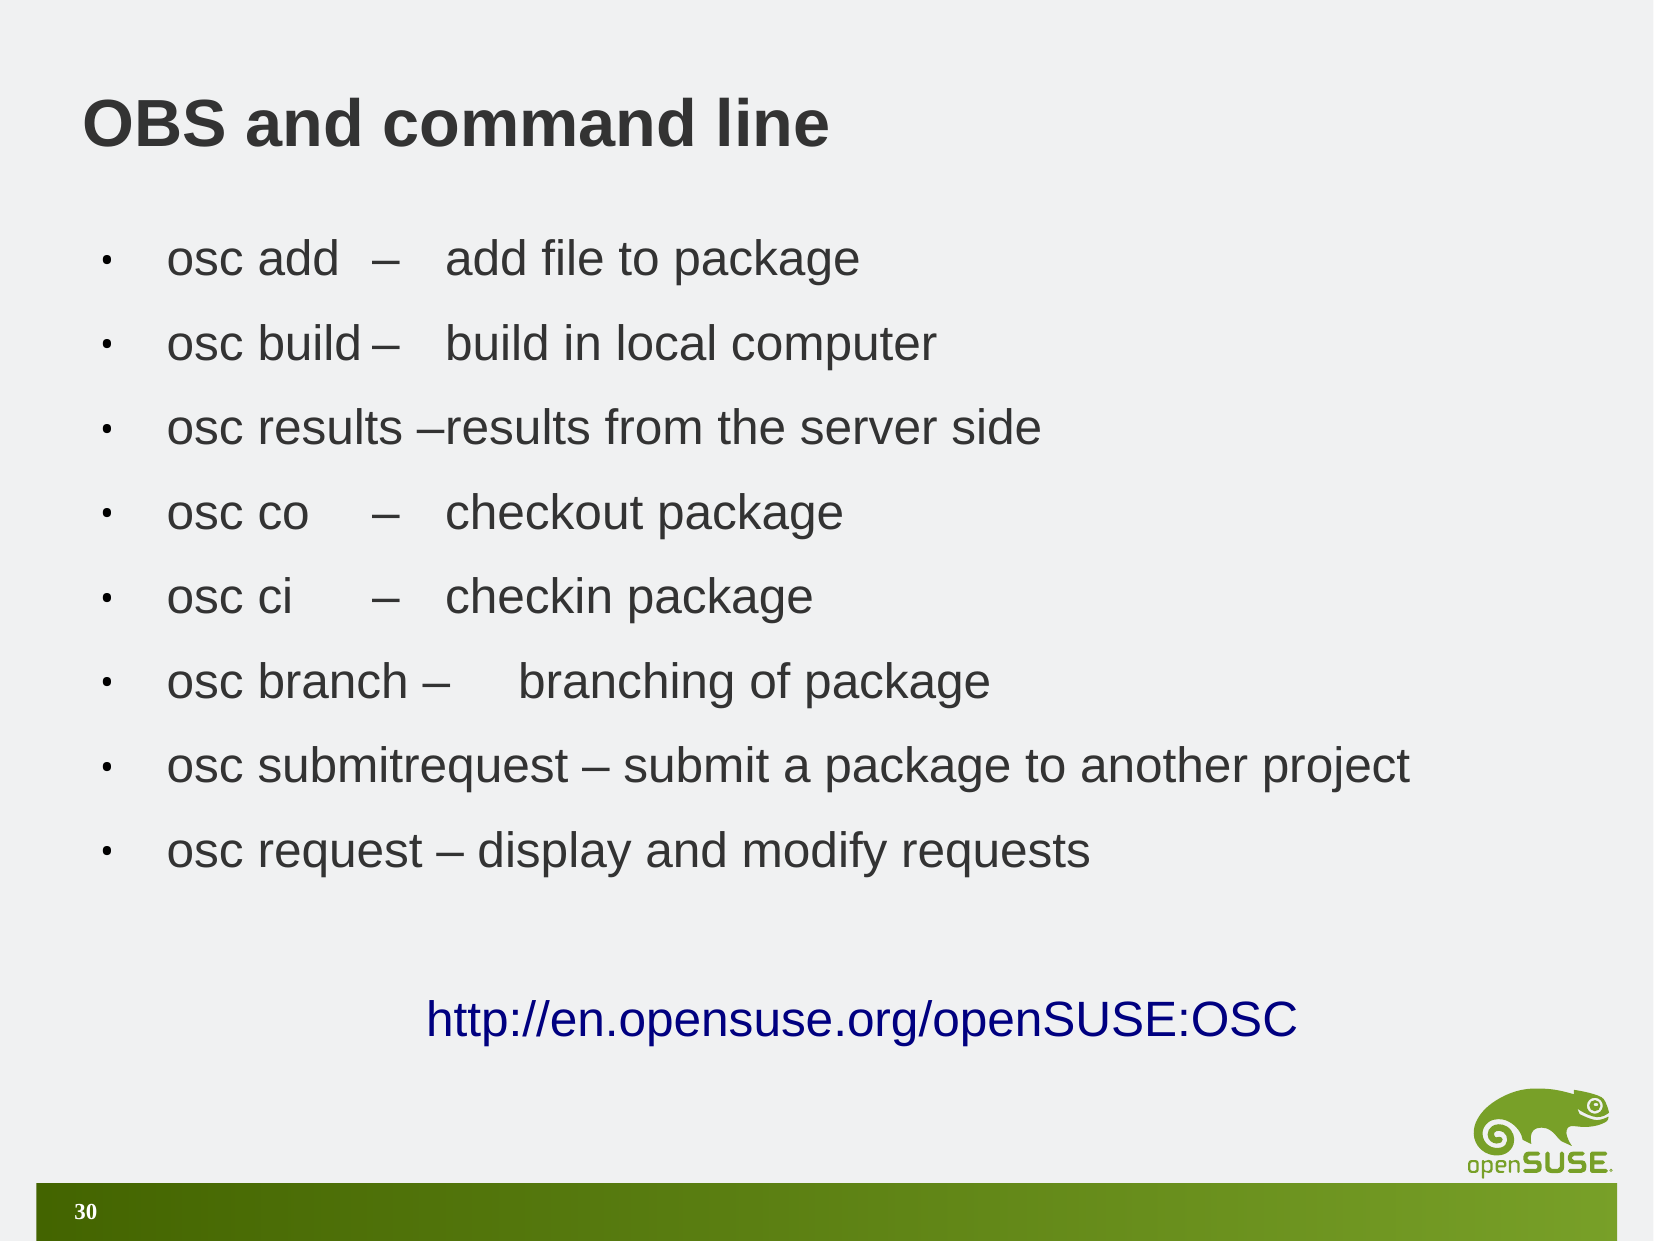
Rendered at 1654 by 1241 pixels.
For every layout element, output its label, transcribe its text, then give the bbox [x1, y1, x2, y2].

picture [0, 0, 1654, 1241]
list osc add – add file to package osc build – build in local computer osc results – results from the server side osc co – checkout package osc ci – checkin package osc branch – branching of package osc submitrequest – submit a package to another project osc request – display and modify requests http://en.opensuse.org/openSUSE:OSC [82, 231, 1571, 1050]
title OBS and command line [82, 49, 1571, 198]
